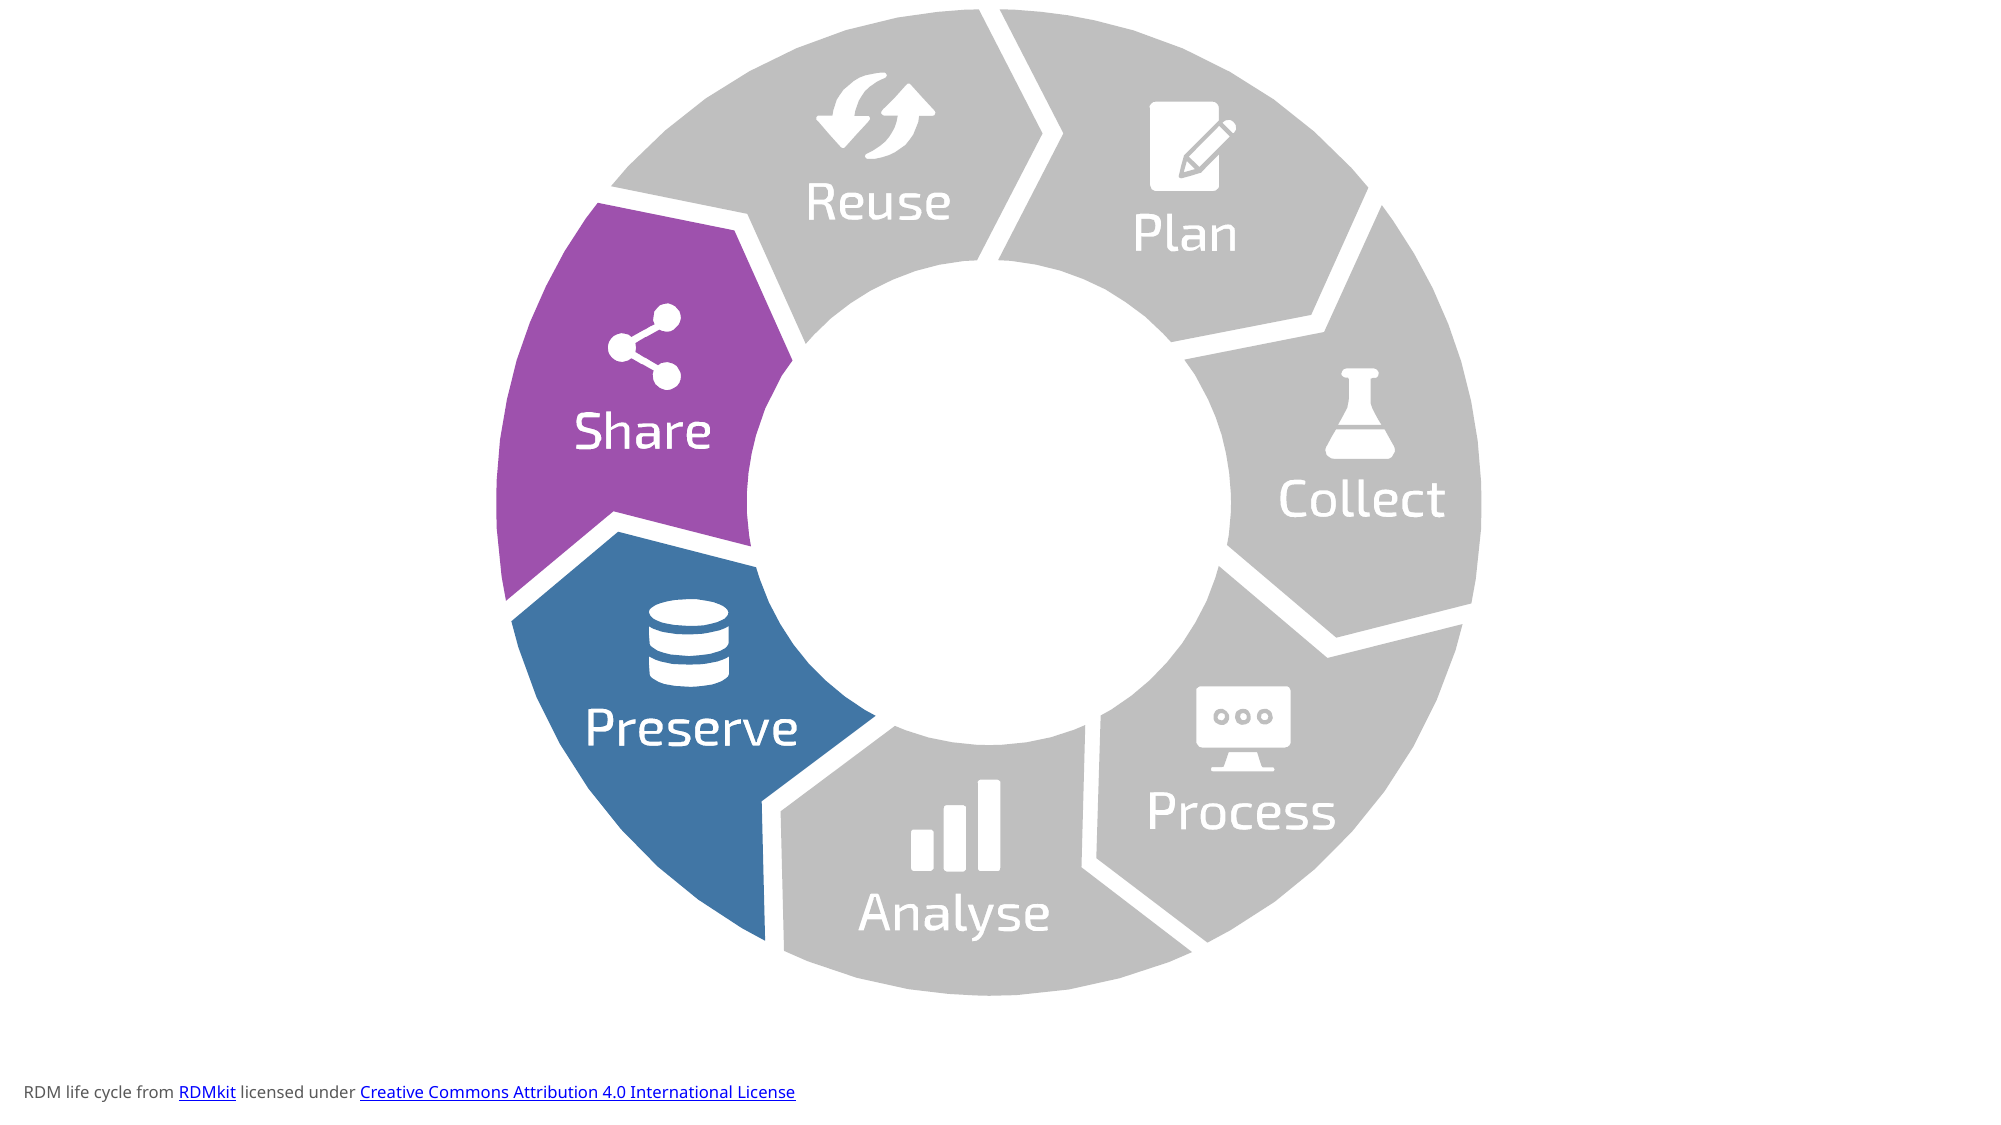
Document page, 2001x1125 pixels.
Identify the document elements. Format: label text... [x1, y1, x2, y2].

text_box RDM life cycle from RDMkit licensed under Creative Commons Attribution 4.0 International License [12, 1070, 1253, 1114]
text_box [1096, 565, 1463, 943]
text_box [780, 725, 1193, 996]
text_box [998, 9, 1369, 343]
text_box [1184, 205, 1482, 638]
text_box [496, 202, 793, 601]
text_box [610, 9, 1043, 344]
text_box [511, 531, 876, 941]
